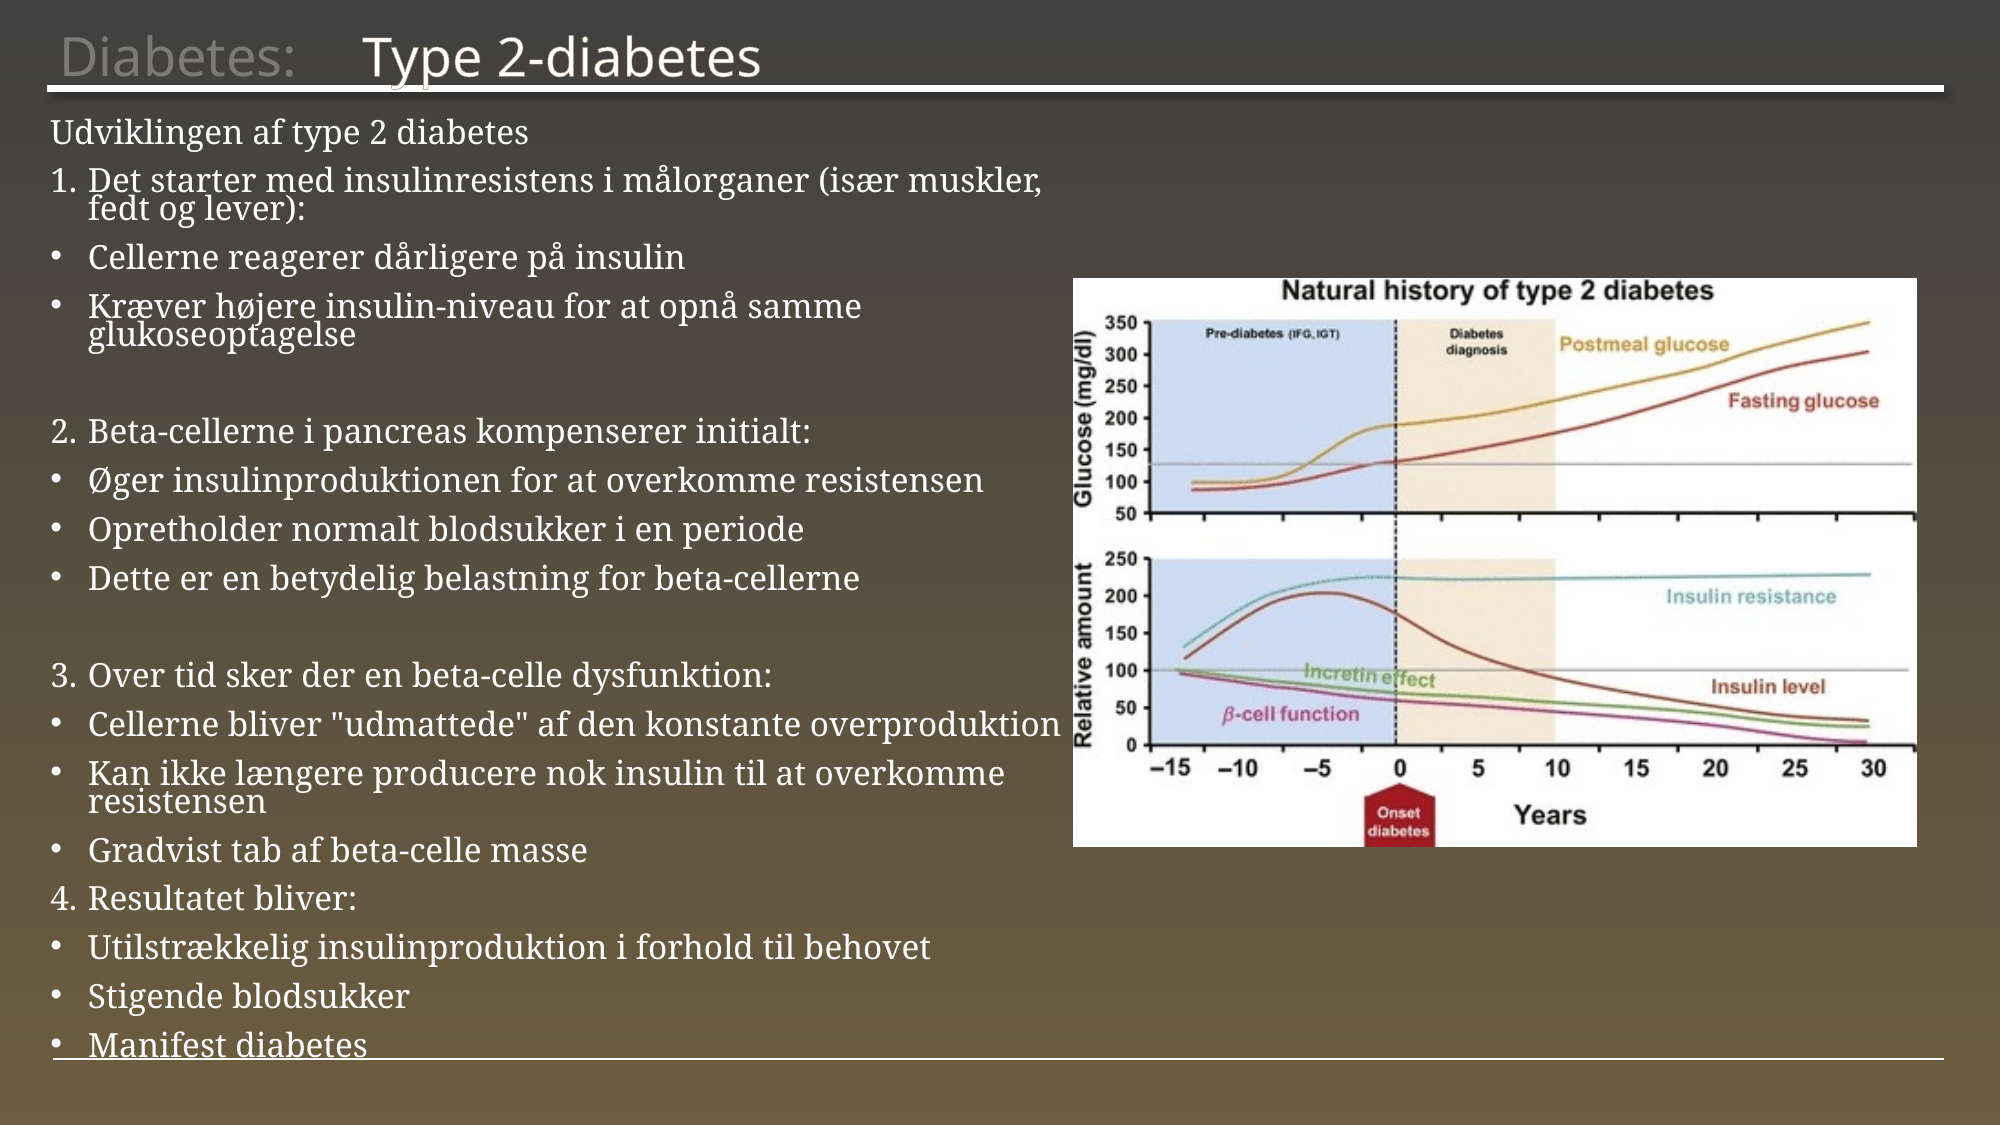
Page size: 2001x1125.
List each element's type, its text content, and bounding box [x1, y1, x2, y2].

list Udviklingen af type 2 diabetes Det starter med insulinresistens i målorganer (især muskler, fedt og lever): Cellerne reagerer dårligere på insulin Kræver højere insulin-niveau for at opnå samme glukoseoptagelse Beta-cellerne i pancreas kompenserer initialt: Øger insulinproduktionen for at overkomme resistensen Opretholder normalt blodsukker i en periode Dette er en betydelig belastning for beta-cellerne Over tid sker der en beta-celle dysfunktion: Cellerne bliver "udmattede" af den konstante overproduktion Kan ikke længere producere nok insulin til at overkomme resistensen Gradvist tab af beta-celle masse Resultatet bliver: Utilstrækkelig insulinproduktion i forhold til behovet Stigende blodsukker Manifest diabetes [50, 121, 1074, 1031]
title Diabetes: [59, 29, 362, 89]
picture [1073, 278, 1917, 847]
subtitle Type 2-diabetes [362, 29, 1416, 89]
